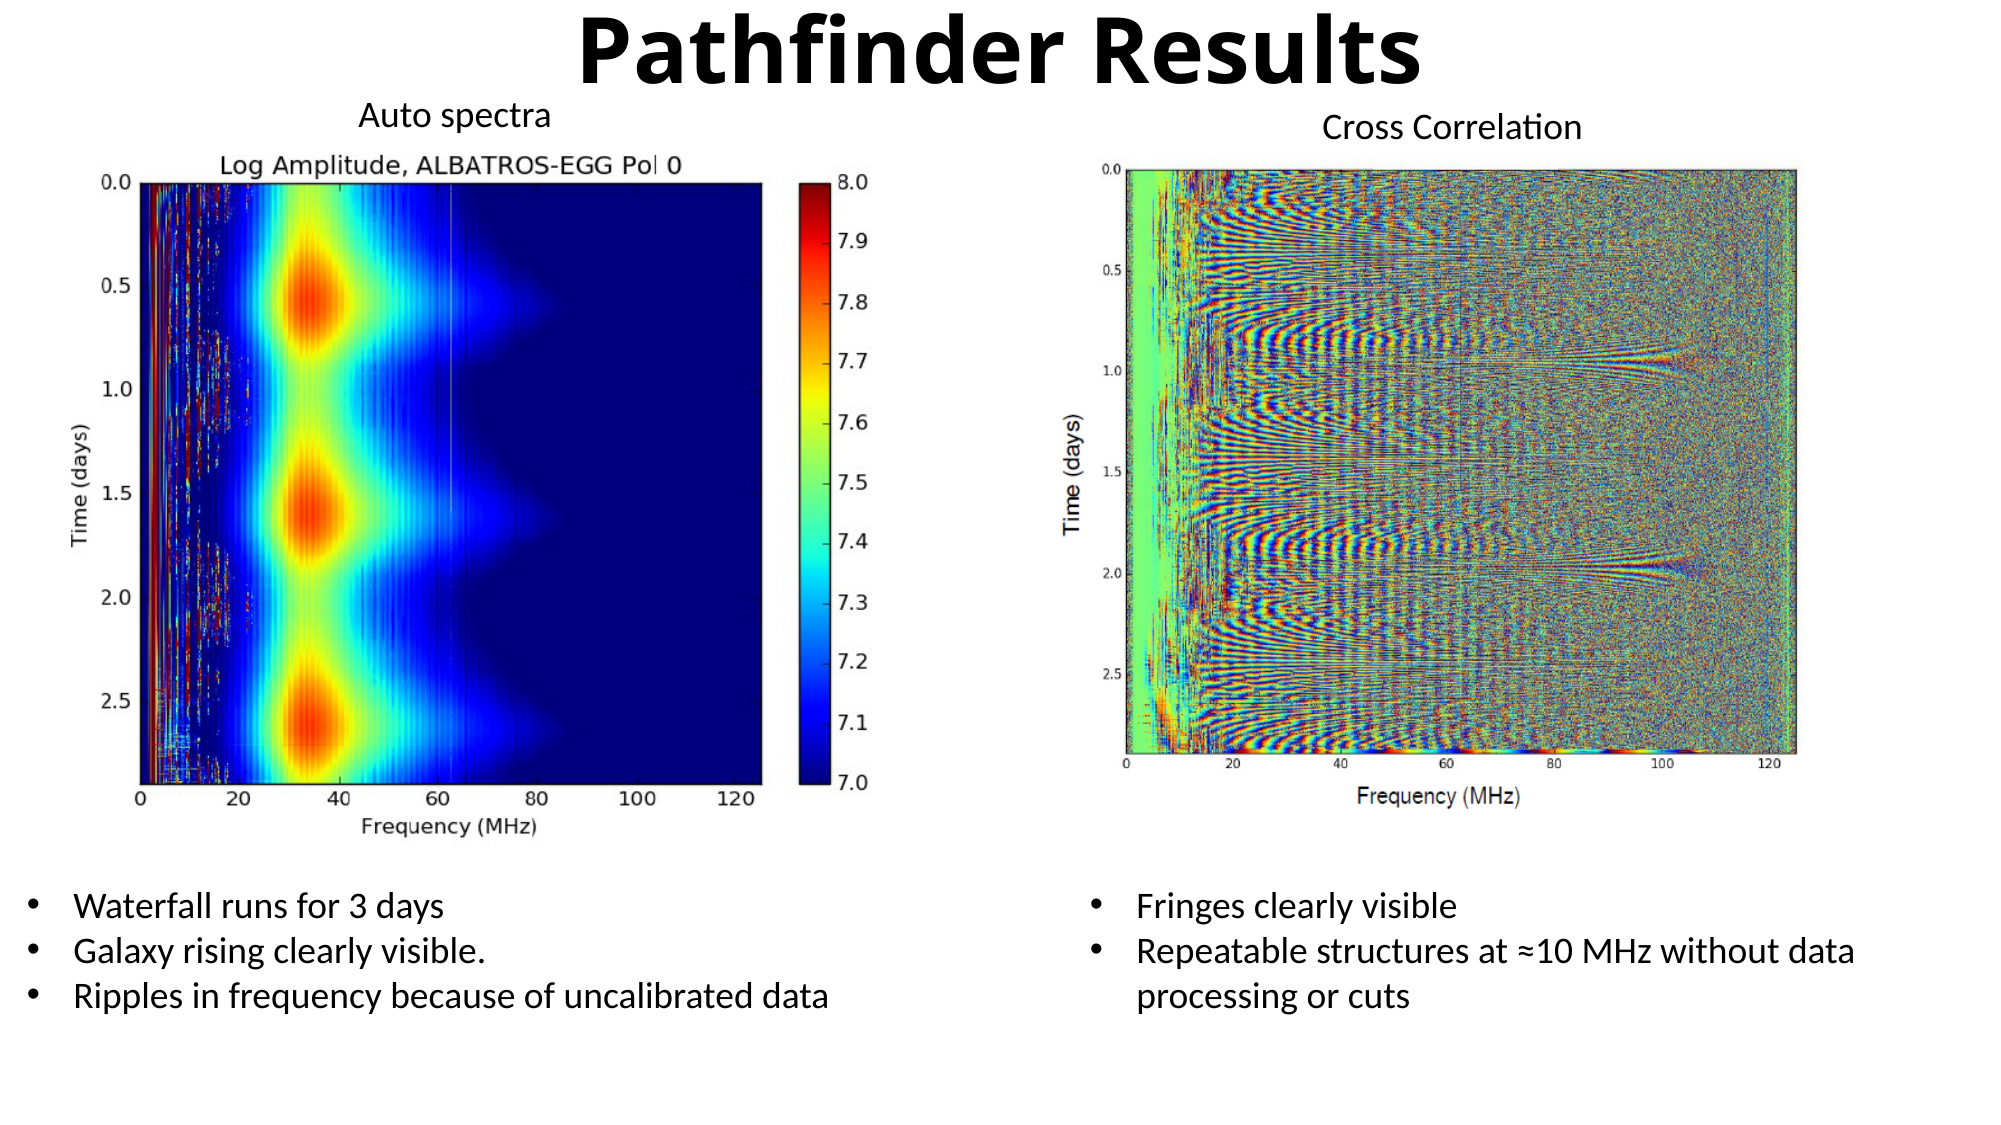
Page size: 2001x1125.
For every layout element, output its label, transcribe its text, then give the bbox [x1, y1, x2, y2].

text_box Pathfinder Results [137, 0, 1863, 95]
picture [47, 141, 886, 849]
picture [1051, 149, 1808, 815]
text_box Auto spectra [259, 82, 651, 142]
text_box Waterfall runs for 3 days Galaxy rising clearly visible. Ripples in frequency because of uncalibrated data [11, 874, 1020, 1075]
text_box Cross Correlation [1263, 94, 1642, 154]
text_box Fringes clearly visible Repeatable structures at ≈10 MHz without data processing or cuts [1074, 873, 2000, 1081]
